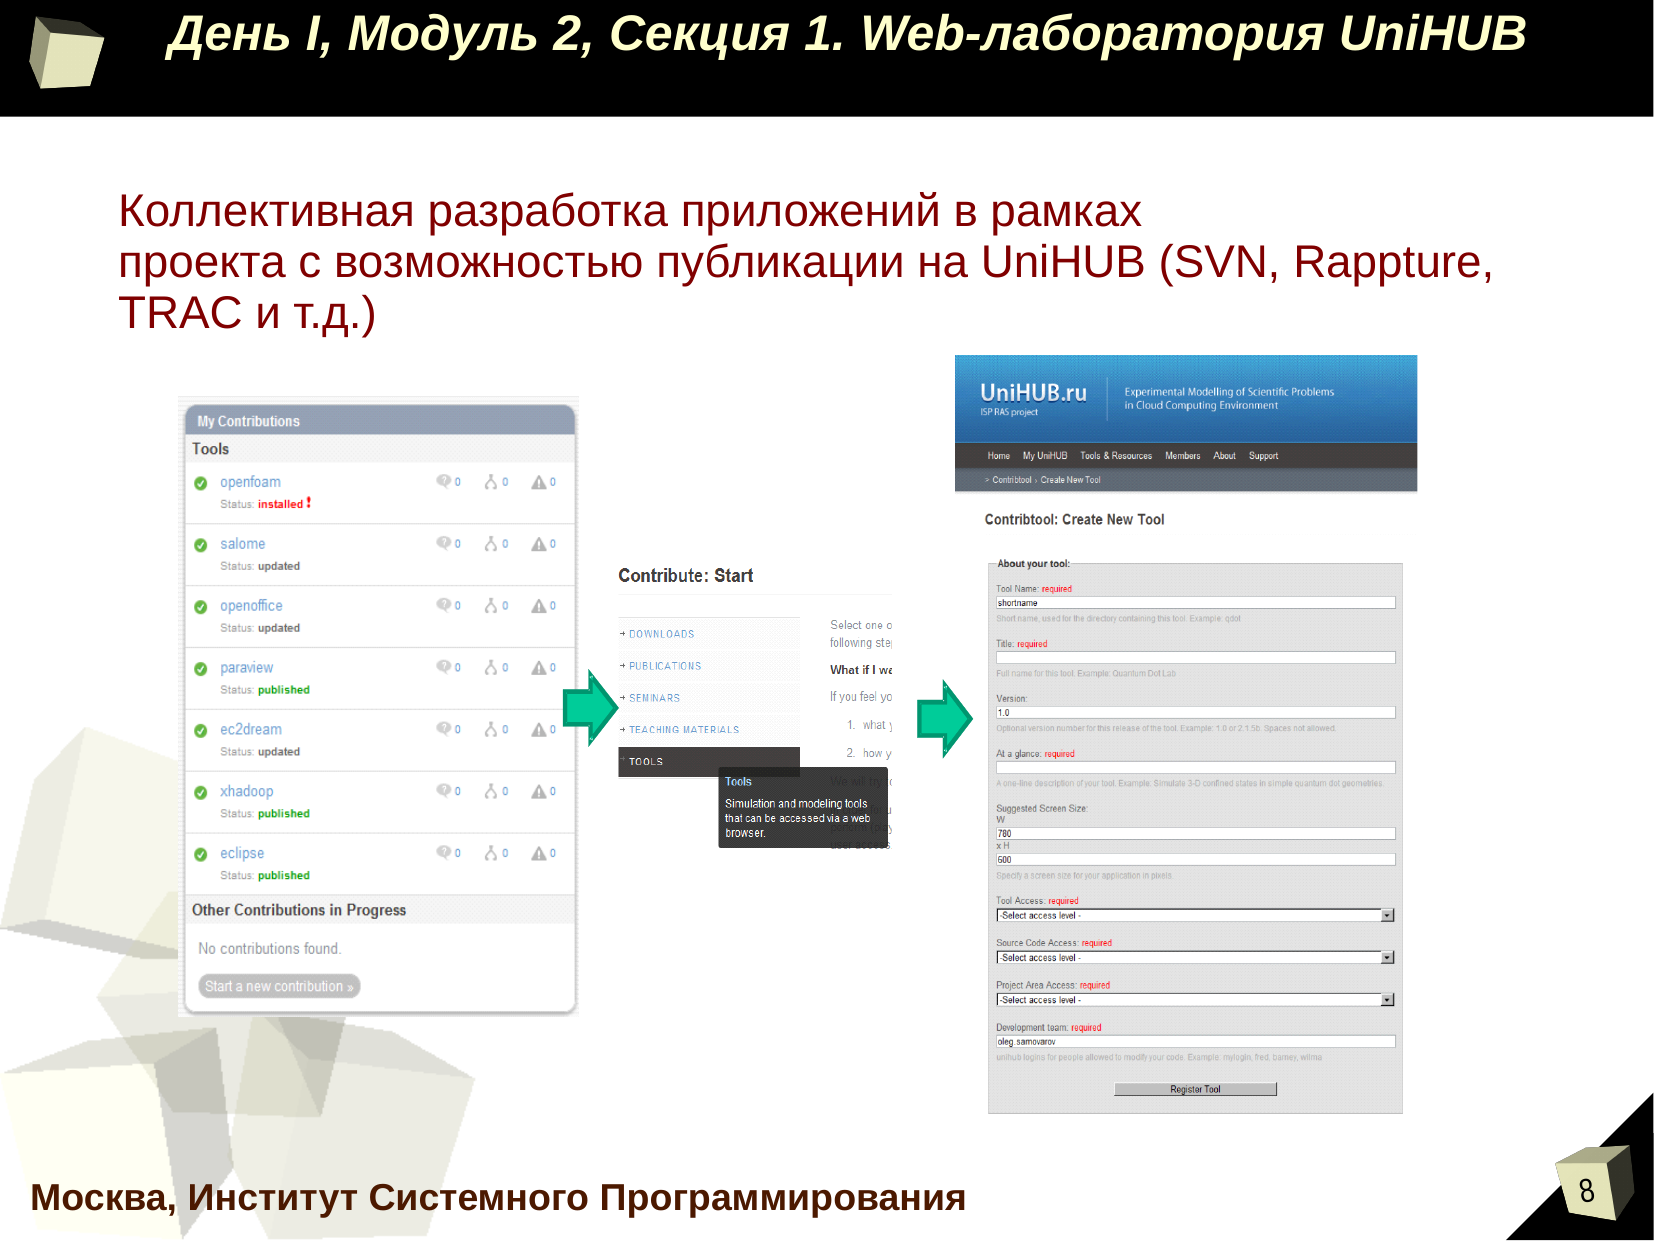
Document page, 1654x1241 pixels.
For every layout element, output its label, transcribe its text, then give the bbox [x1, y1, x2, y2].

text_box Коллективная разработка приложений в рамках проекта с возможностью публикации на UniHUB (SVN, Rappture, TRAC и т.д.) [103, 177, 1565, 346]
picture [0, 354, 1418, 1241]
picture [464, 1193, 472, 1198]
